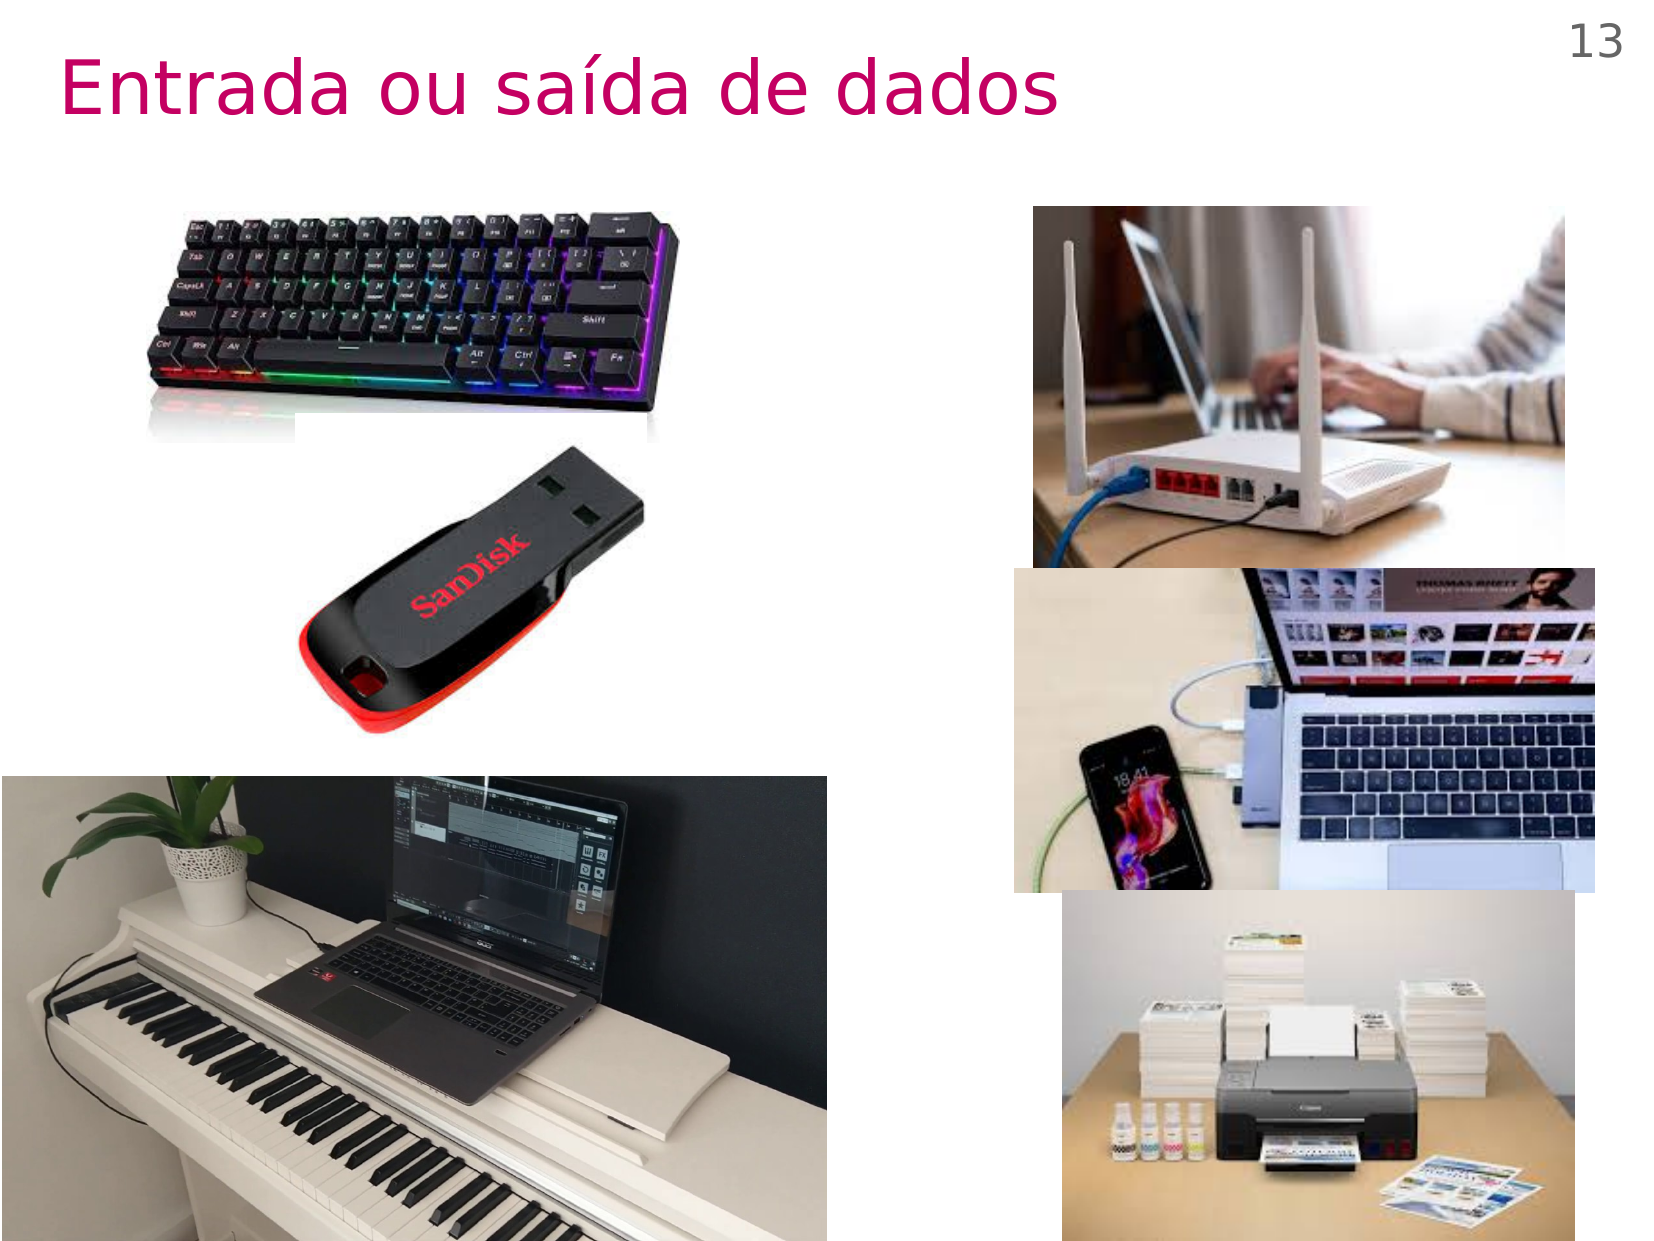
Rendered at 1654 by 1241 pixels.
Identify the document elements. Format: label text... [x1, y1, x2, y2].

title Entrada ou saída de dados [59, 29, 1625, 148]
picture [2, 776, 827, 1241]
picture [146, 211, 680, 765]
picture [1014, 206, 1595, 1241]
